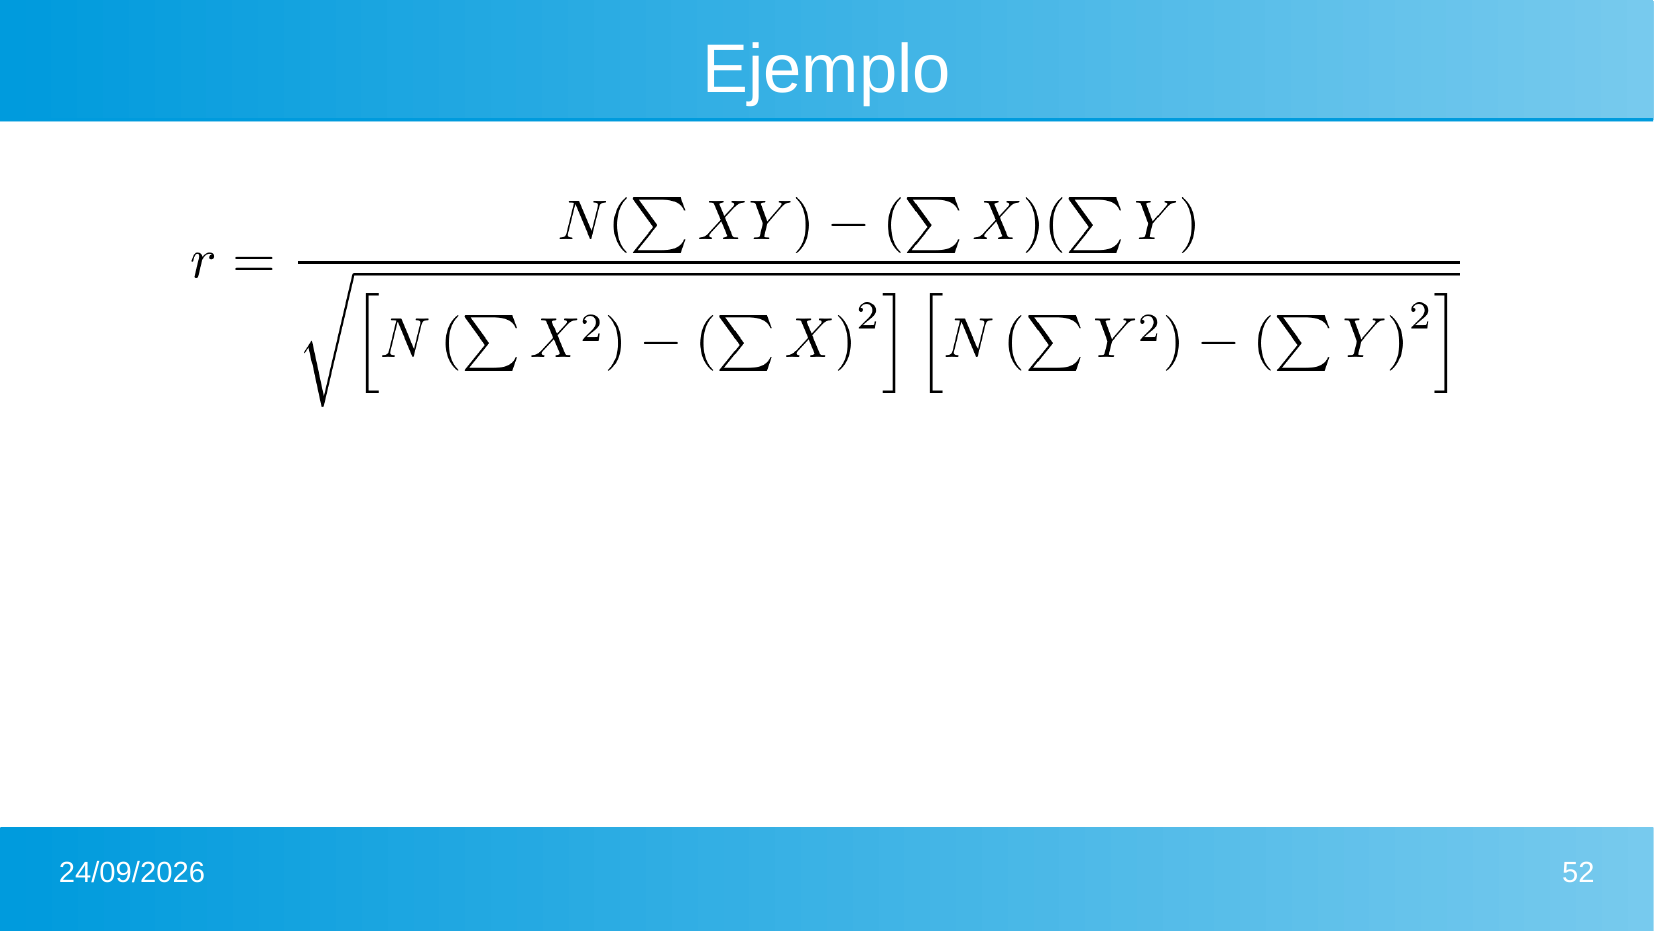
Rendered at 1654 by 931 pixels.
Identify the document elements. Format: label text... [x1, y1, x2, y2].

title Ejemplo [59, 29, 1595, 108]
picture [191, 197, 1460, 407]
